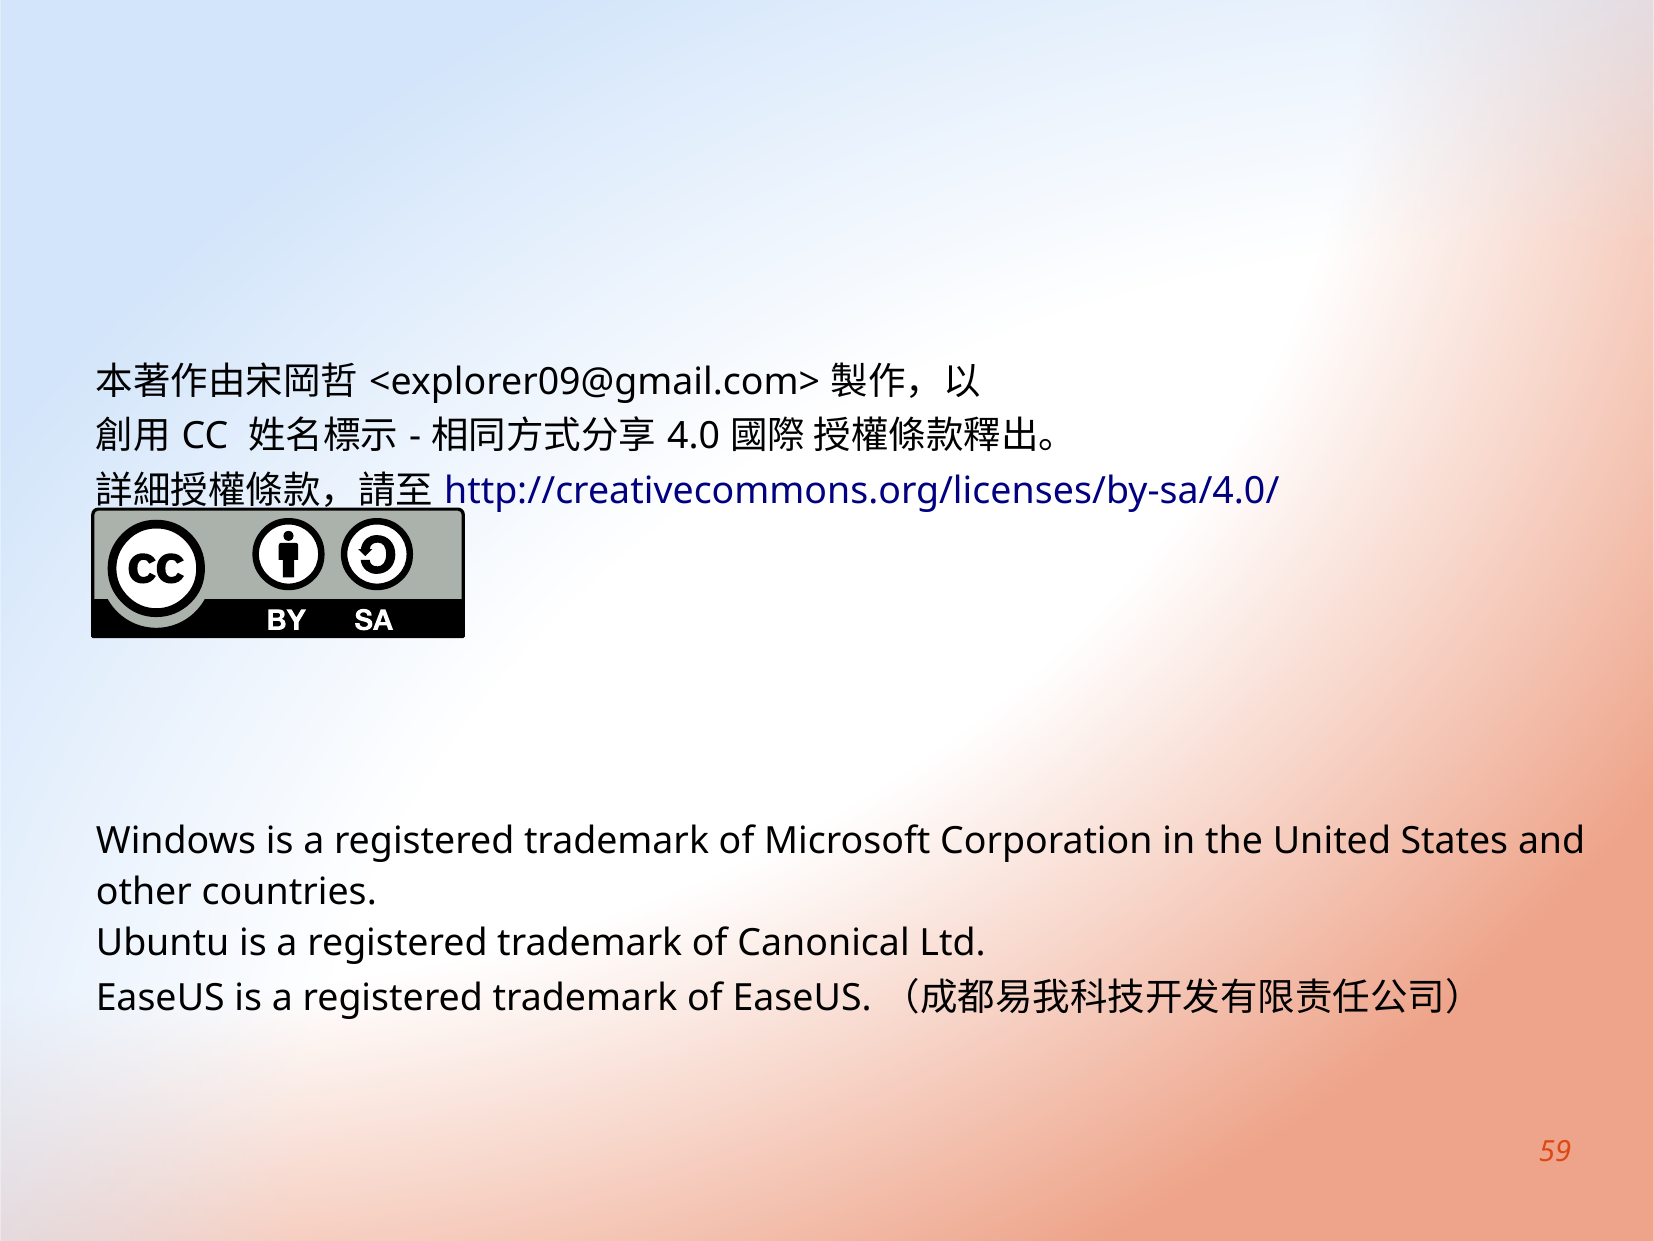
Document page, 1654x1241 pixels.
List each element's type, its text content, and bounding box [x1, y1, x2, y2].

text_box 本著作由宋岡哲<explorer09@gmail.com>製作，以 創用CC 姓名標示-相同方式分享4.0國際 授權條款釋出。 詳細授權條款，請至http://creativecommons.org/licenses/by-sa/4.0/ [89, 345, 1260, 490]
picture [0, 0, 1654, 1241]
text_box Windows is a registered trademark of Microsoft Corporation in the United States and other countries. Ubuntu is a registered trademark of Canonical Ltd. EaseUS is a registered trademark of EaseUS.（成都易我科技开发有限责任公司） [89, 807, 1543, 991]
